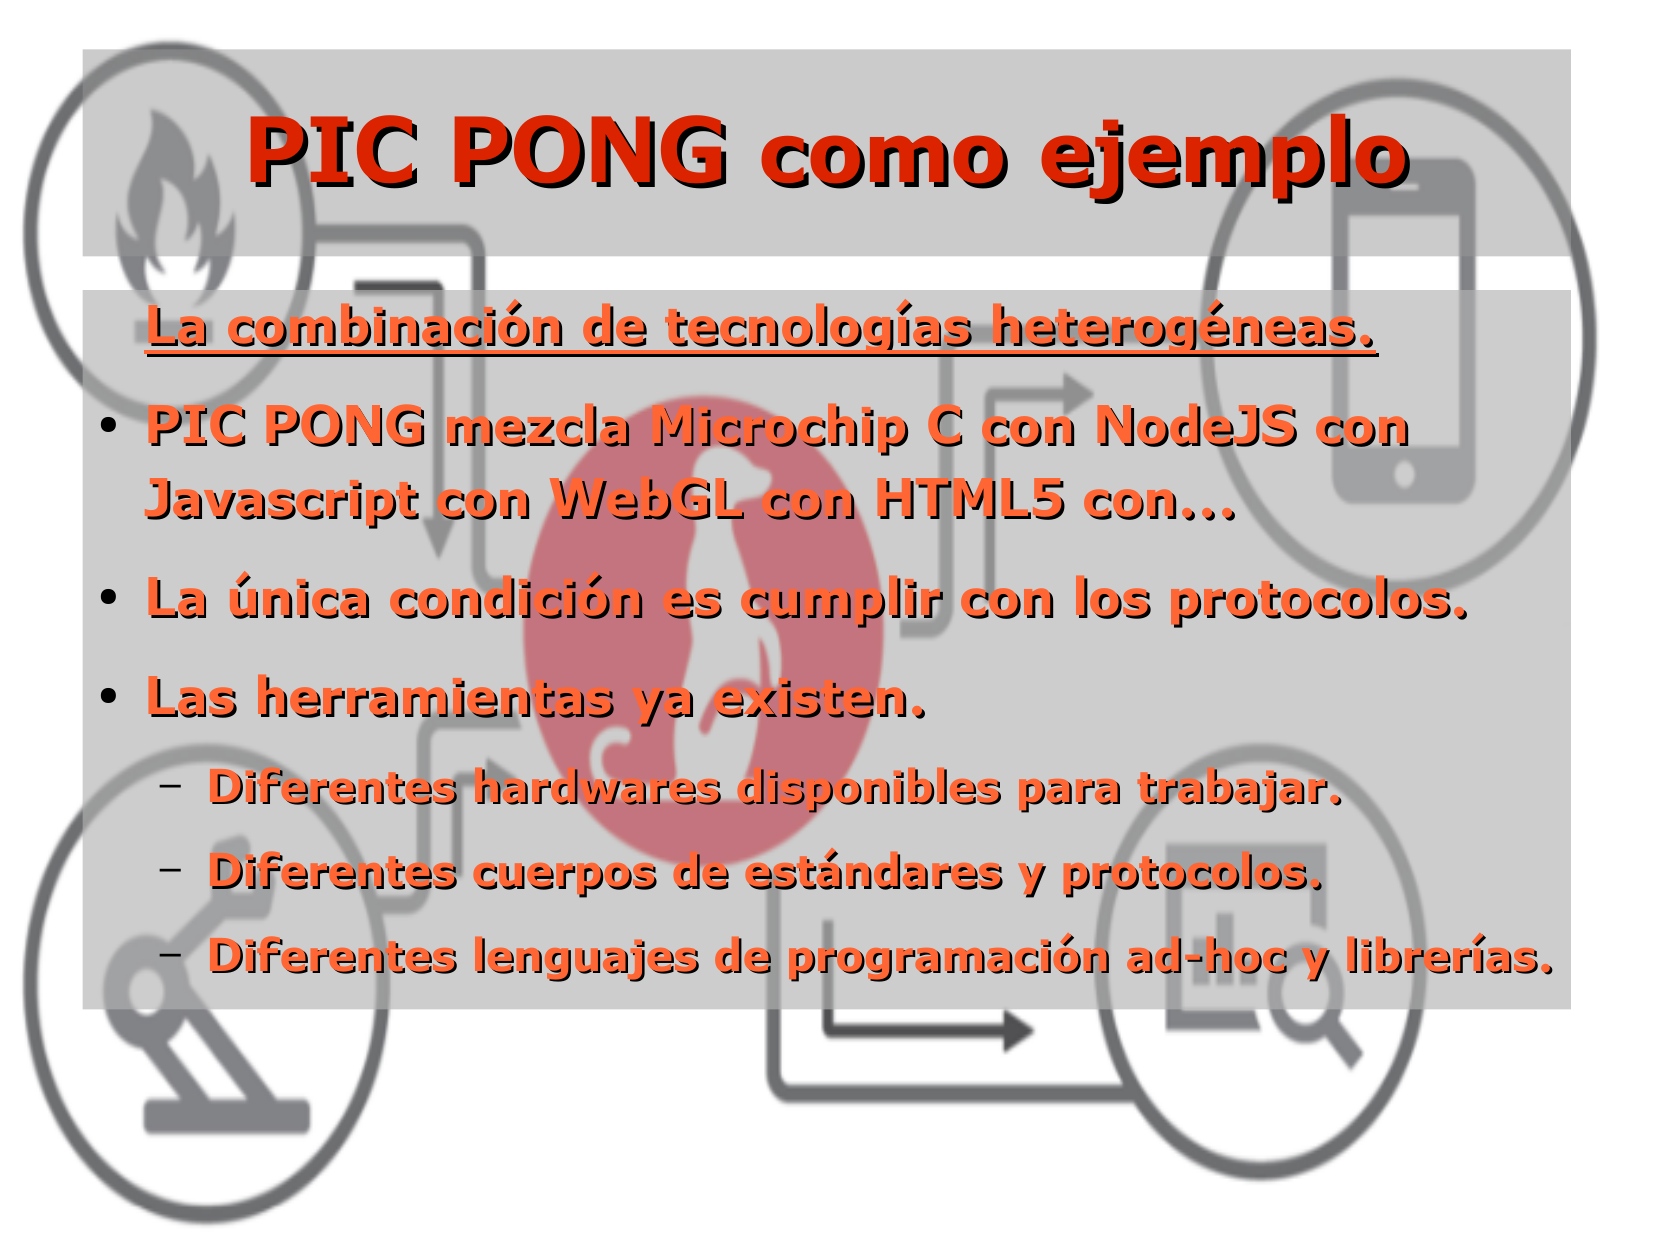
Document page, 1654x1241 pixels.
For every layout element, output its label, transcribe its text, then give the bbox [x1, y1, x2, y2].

list La combinación de tecnologías heterogéneas. PIC PONG mezcla Microchip C con NodeJS con Javascript con WebGL con HTML5 con... La única condición es cumplir con los protocolos. Las herramientas ya existen. Diferentes hardwares disponibles para trabajar. Diferentes cuerpos de estándares y protocolos. Diferentes lenguajes de programación ad-hoc y librerías. [82, 290, 1571, 1010]
title PIC PONG como ejemplo [82, 49, 1571, 257]
picture [0, 0, 1654, 1241]
